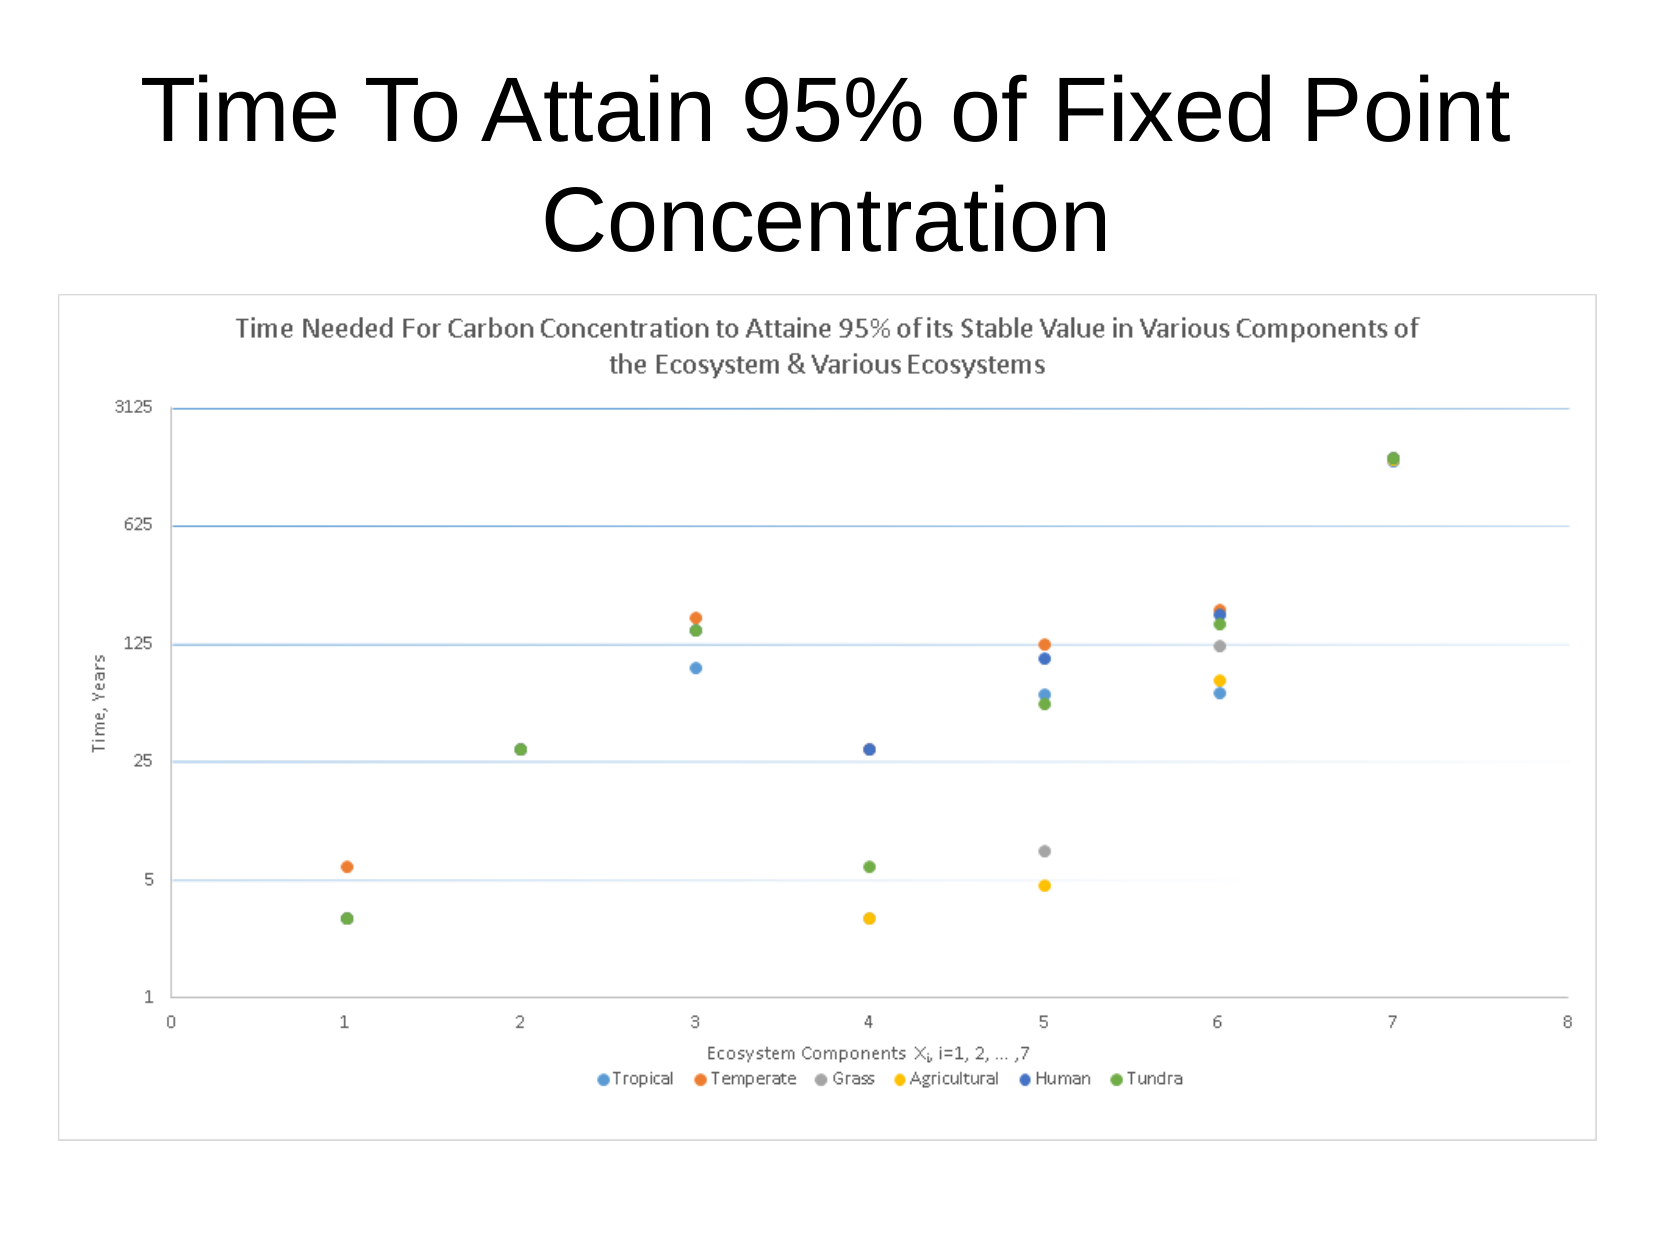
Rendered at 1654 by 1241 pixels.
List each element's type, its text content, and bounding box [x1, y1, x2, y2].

title Time To Attain 95% of Fixed Point Concentration [82, 49, 1571, 257]
picture [58, 295, 1597, 1141]
